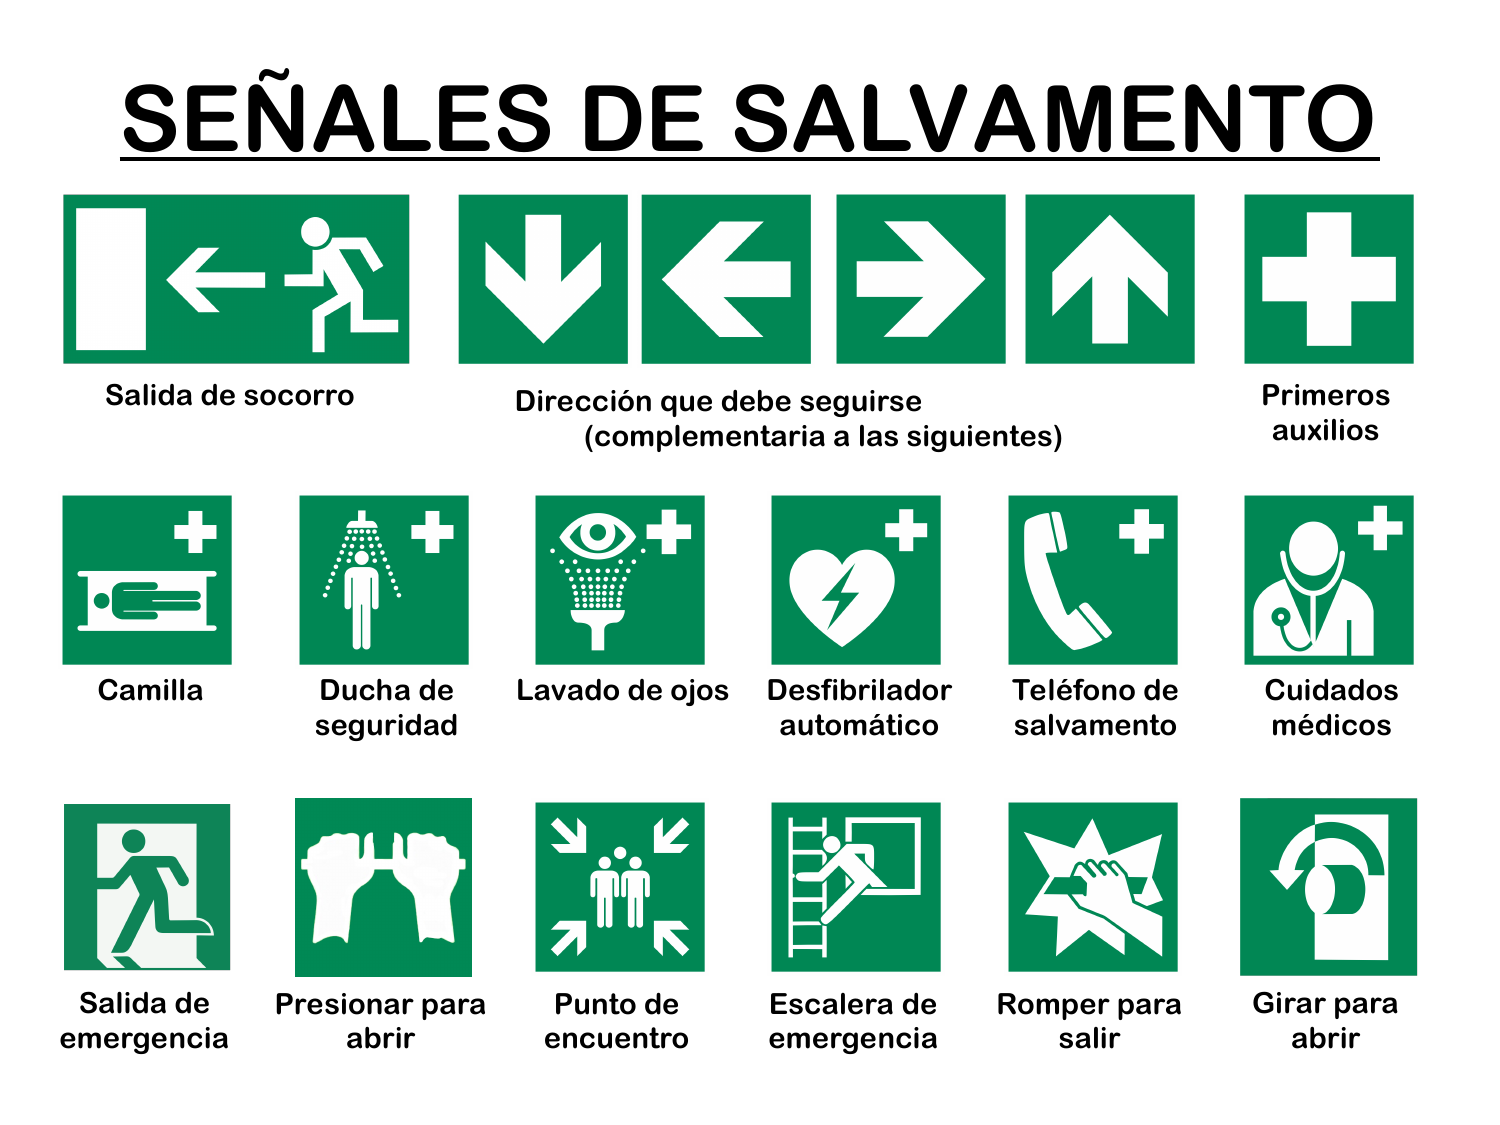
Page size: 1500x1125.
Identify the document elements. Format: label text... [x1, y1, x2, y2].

picture [1240, 491, 1418, 668]
picture [1240, 190, 1418, 368]
picture [1004, 491, 1182, 668]
picture [637, 190, 815, 368]
text_box Ducha de seguridad [271, 668, 503, 745]
picture [1021, 190, 1199, 368]
text_box Camilla [35, 668, 266, 710]
picture [767, 491, 945, 668]
text_box Romper para salir [974, 981, 1205, 1058]
text_box Salida de socorro [58, 373, 402, 415]
text_box Primeros auxilios [1210, 373, 1442, 450]
text_box Desfibrilador automático [744, 668, 975, 745]
text_box Teléfono de salvamento [980, 668, 1211, 745]
text_box Lavado de ojos [507, 668, 739, 710]
picture [767, 798, 945, 976]
text_box Punto de encuentro [501, 981, 733, 1058]
title SEÑALES DE SALVAMENTO [75, 45, 1426, 185]
text_box Girar para abrir [1210, 981, 1442, 1023]
text_box Presionar para abrir [265, 981, 497, 1058]
picture [1240, 798, 1418, 976]
text_box Escalera de emergencia [738, 981, 969, 1058]
picture [531, 491, 709, 668]
picture [58, 491, 236, 668]
picture [832, 190, 1010, 368]
picture [295, 798, 472, 977]
picture [531, 798, 709, 976]
text_box Salida de emergencia [29, 981, 260, 1058]
text_box Cuidados médicos [1216, 668, 1448, 745]
picture [58, 798, 236, 976]
picture [58, 190, 414, 368]
picture [1004, 798, 1182, 976]
picture [454, 190, 632, 368]
text_box Dirección que debe seguirse (complementaria a las siguientes) [460, 379, 1188, 456]
picture [295, 491, 473, 668]
